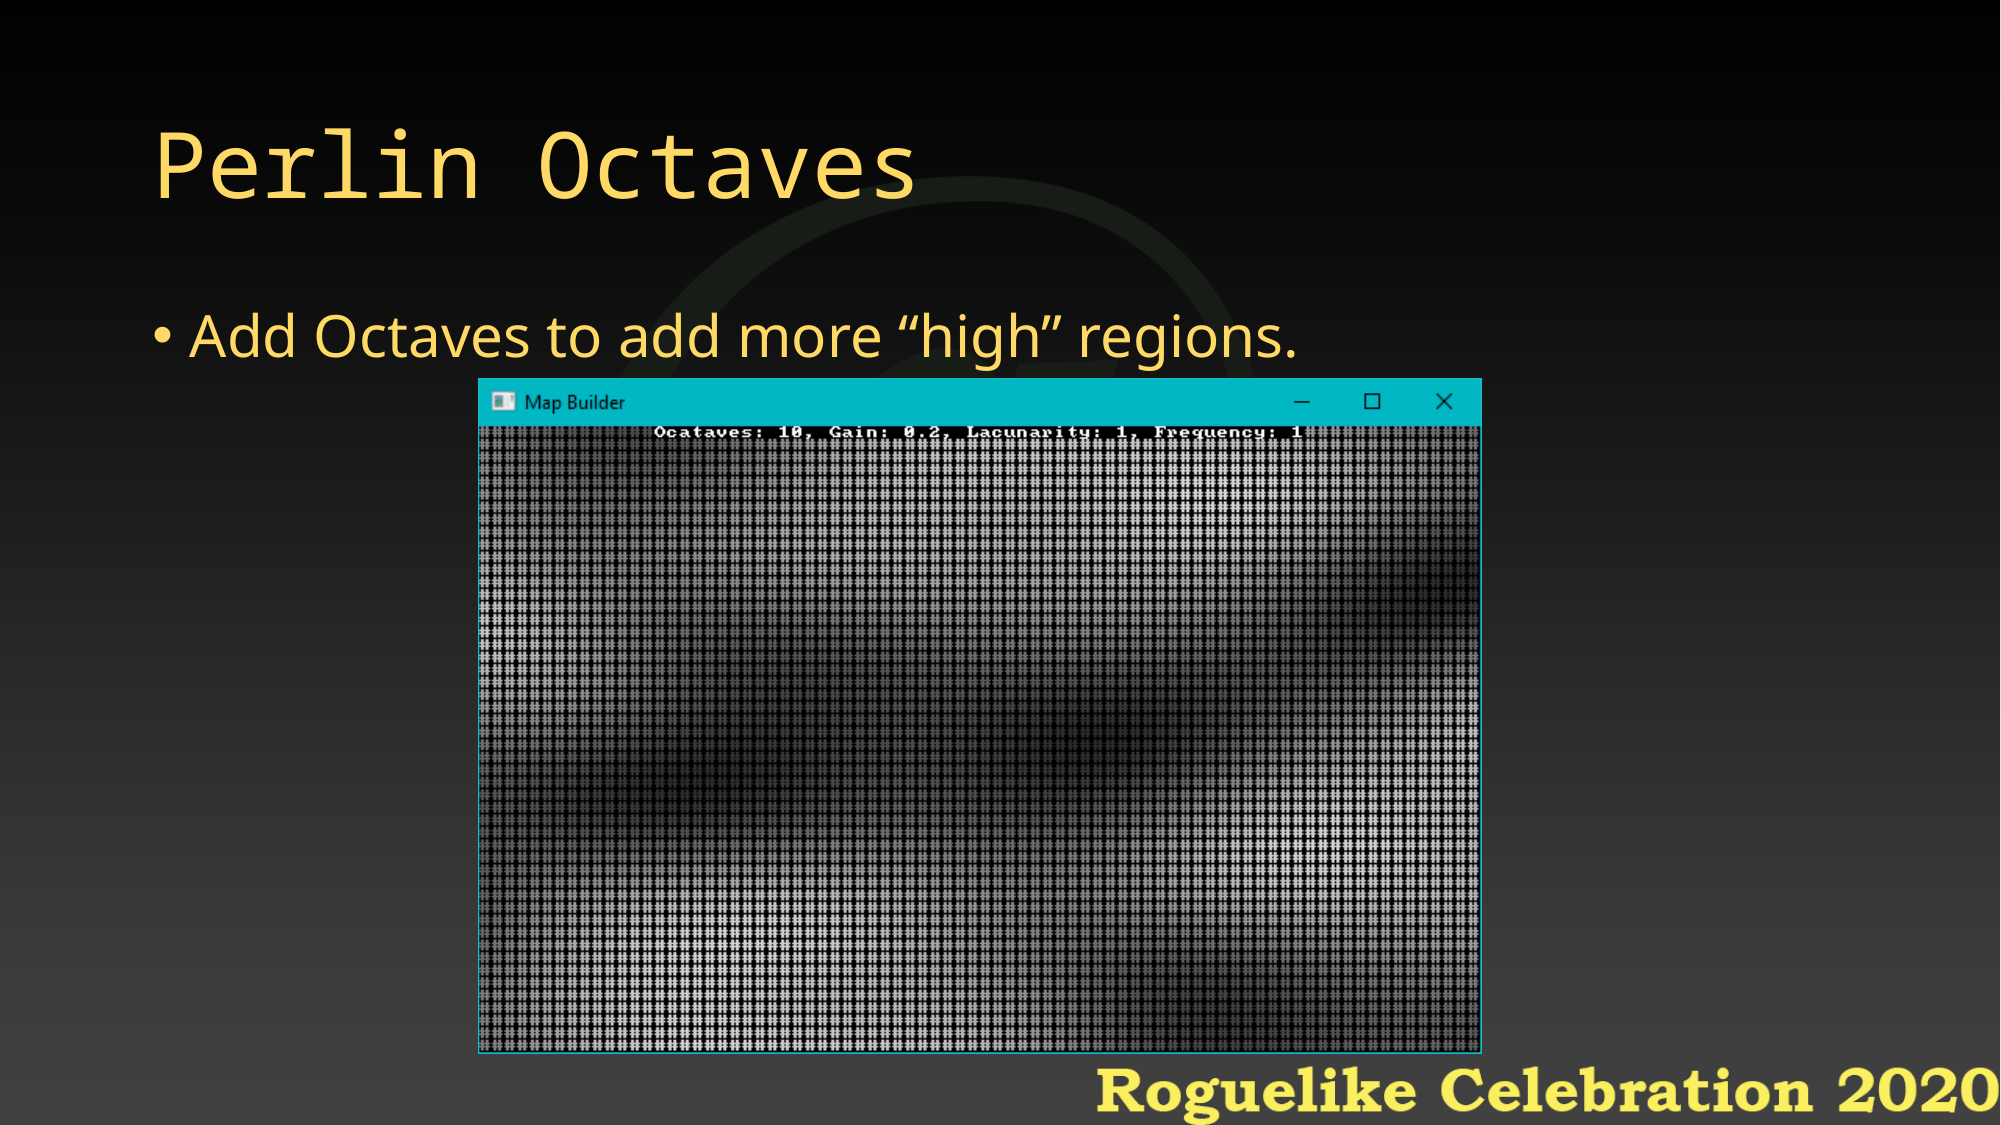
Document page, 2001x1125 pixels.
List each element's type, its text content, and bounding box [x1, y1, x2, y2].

list Add Octaves to add more “high” regions. [137, 299, 1863, 1014]
picture [0, 0, 2001, 1125]
title Perlin Octaves [137, 59, 1863, 278]
